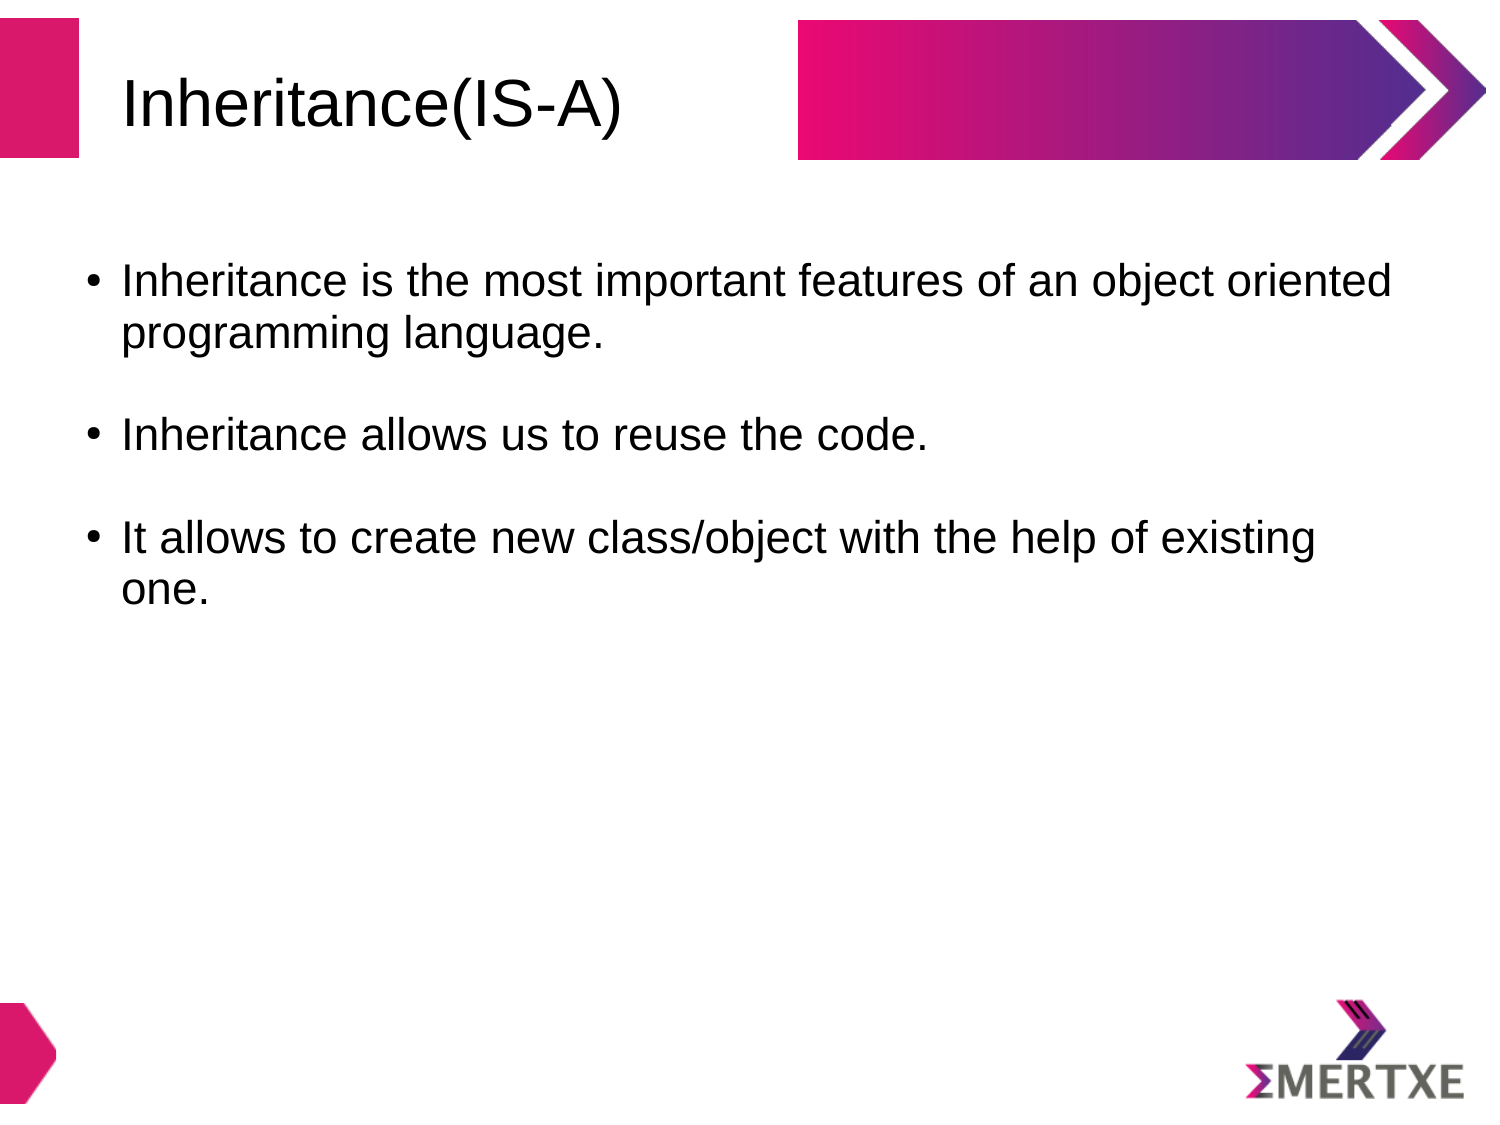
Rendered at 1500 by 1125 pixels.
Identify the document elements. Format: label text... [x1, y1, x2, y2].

picture [1245, 996, 1465, 1099]
picture [798, 20, 1486, 160]
text_box Inheritance(IS-A) [106, 59, 721, 149]
text_box Inheritance is the most important features of an object oriented programming language. Inheritance allows us to reuse the code. It allows to create new class/object with the help of existing one. [70, 248, 1418, 664]
